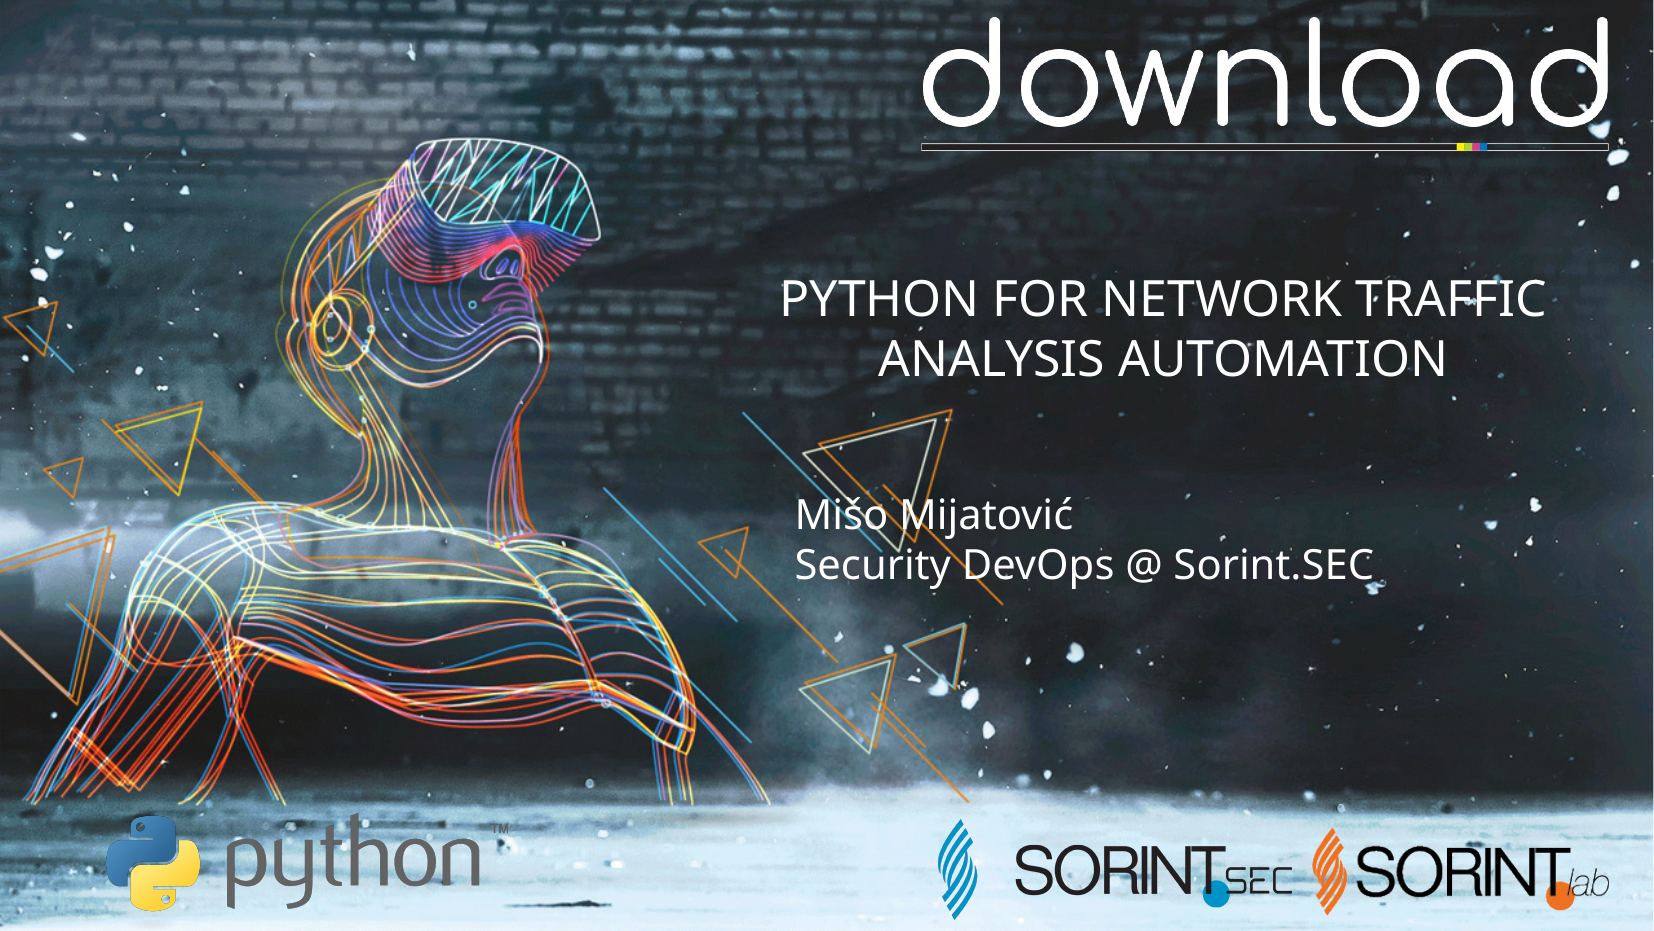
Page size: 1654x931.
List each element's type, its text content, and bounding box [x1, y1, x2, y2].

title PYTHON FOR NETWORK TRAFFIC ANALYSIS AUTOMATION [696, 200, 1630, 402]
picture [0, 0, 1654, 931]
text_box Mišo Mijatović Security DevOps @ Sorint.SEC [779, 472, 1477, 634]
